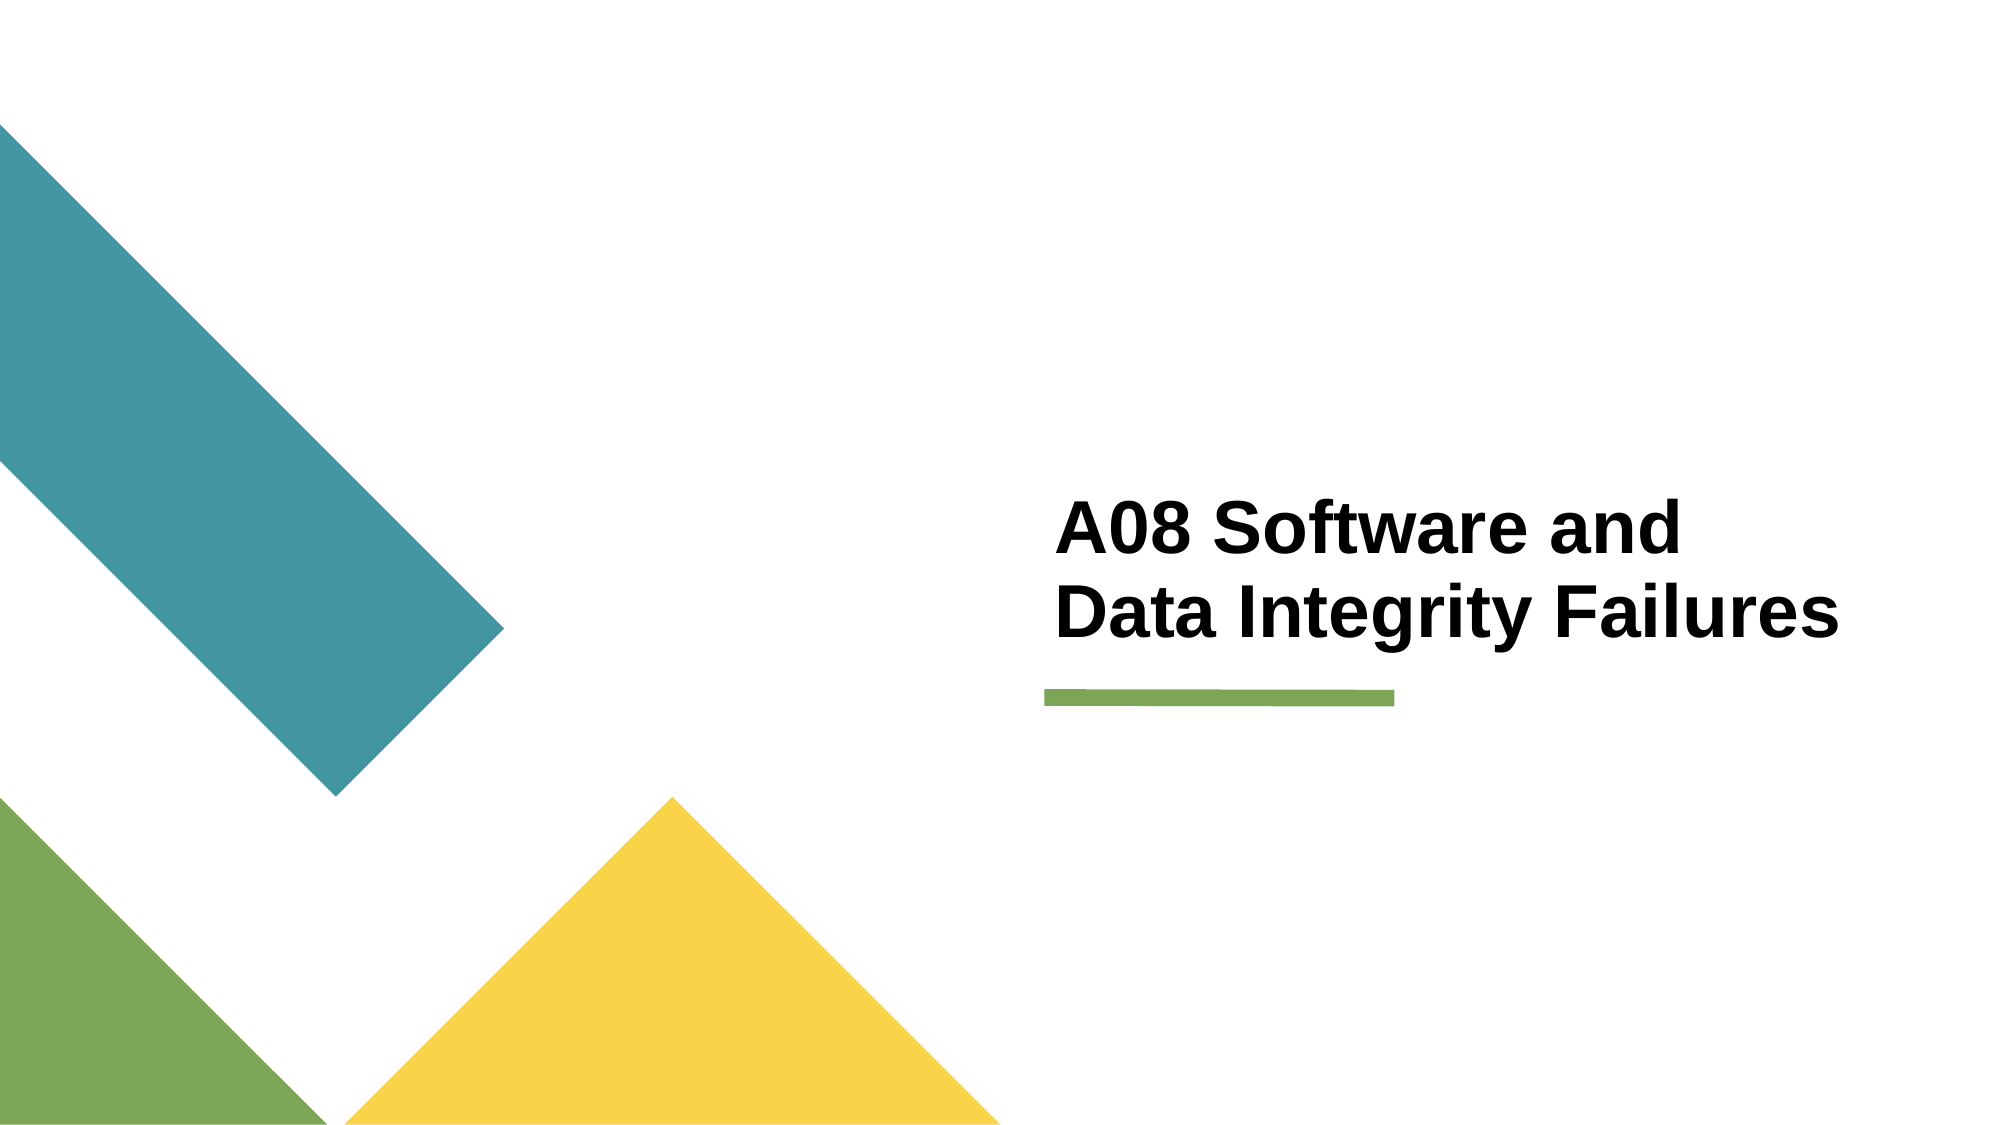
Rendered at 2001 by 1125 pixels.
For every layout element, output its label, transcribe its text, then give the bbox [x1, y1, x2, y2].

text_box A08 Software and Data Integrity Failures [1039, 478, 1857, 662]
